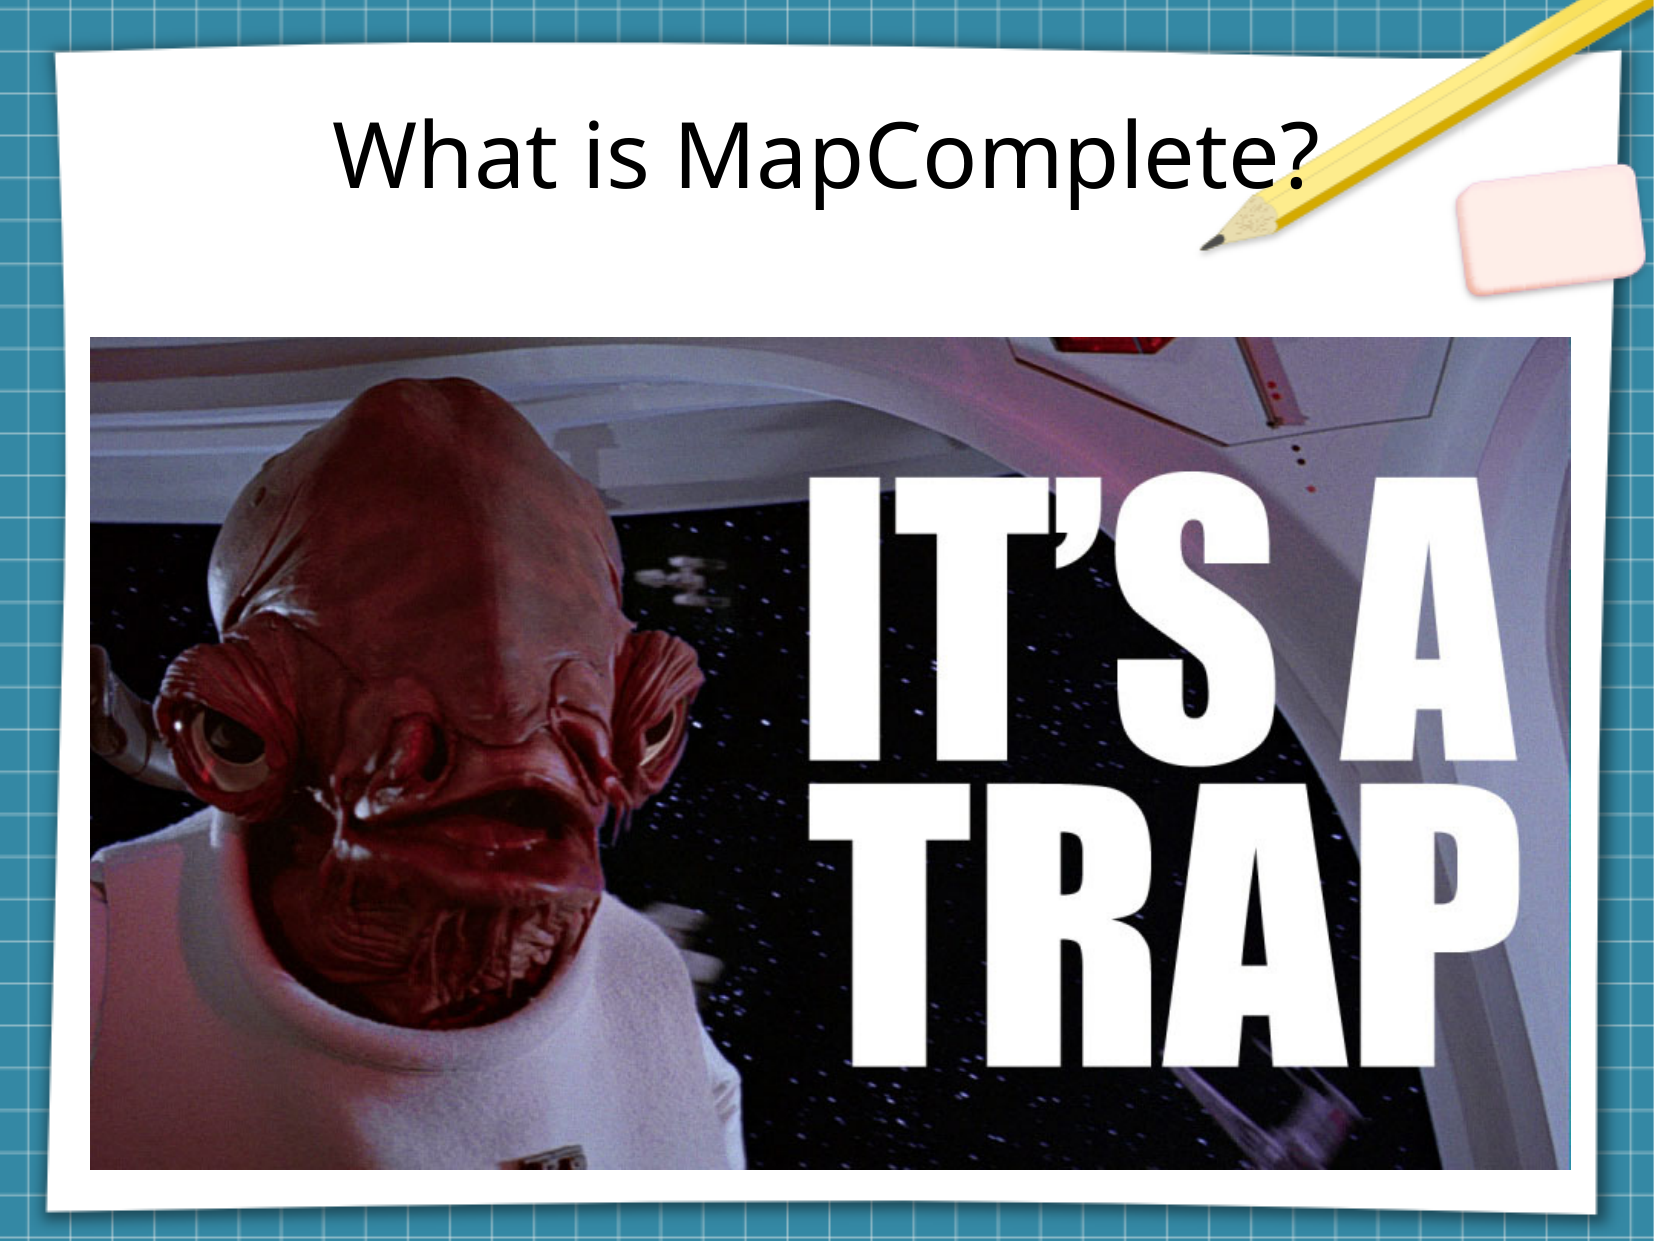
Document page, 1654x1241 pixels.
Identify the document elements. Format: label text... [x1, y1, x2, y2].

picture [0, 0, 1654, 1241]
list [82, 290, 1571, 1010]
title What is MapComplete? [82, 49, 1571, 257]
